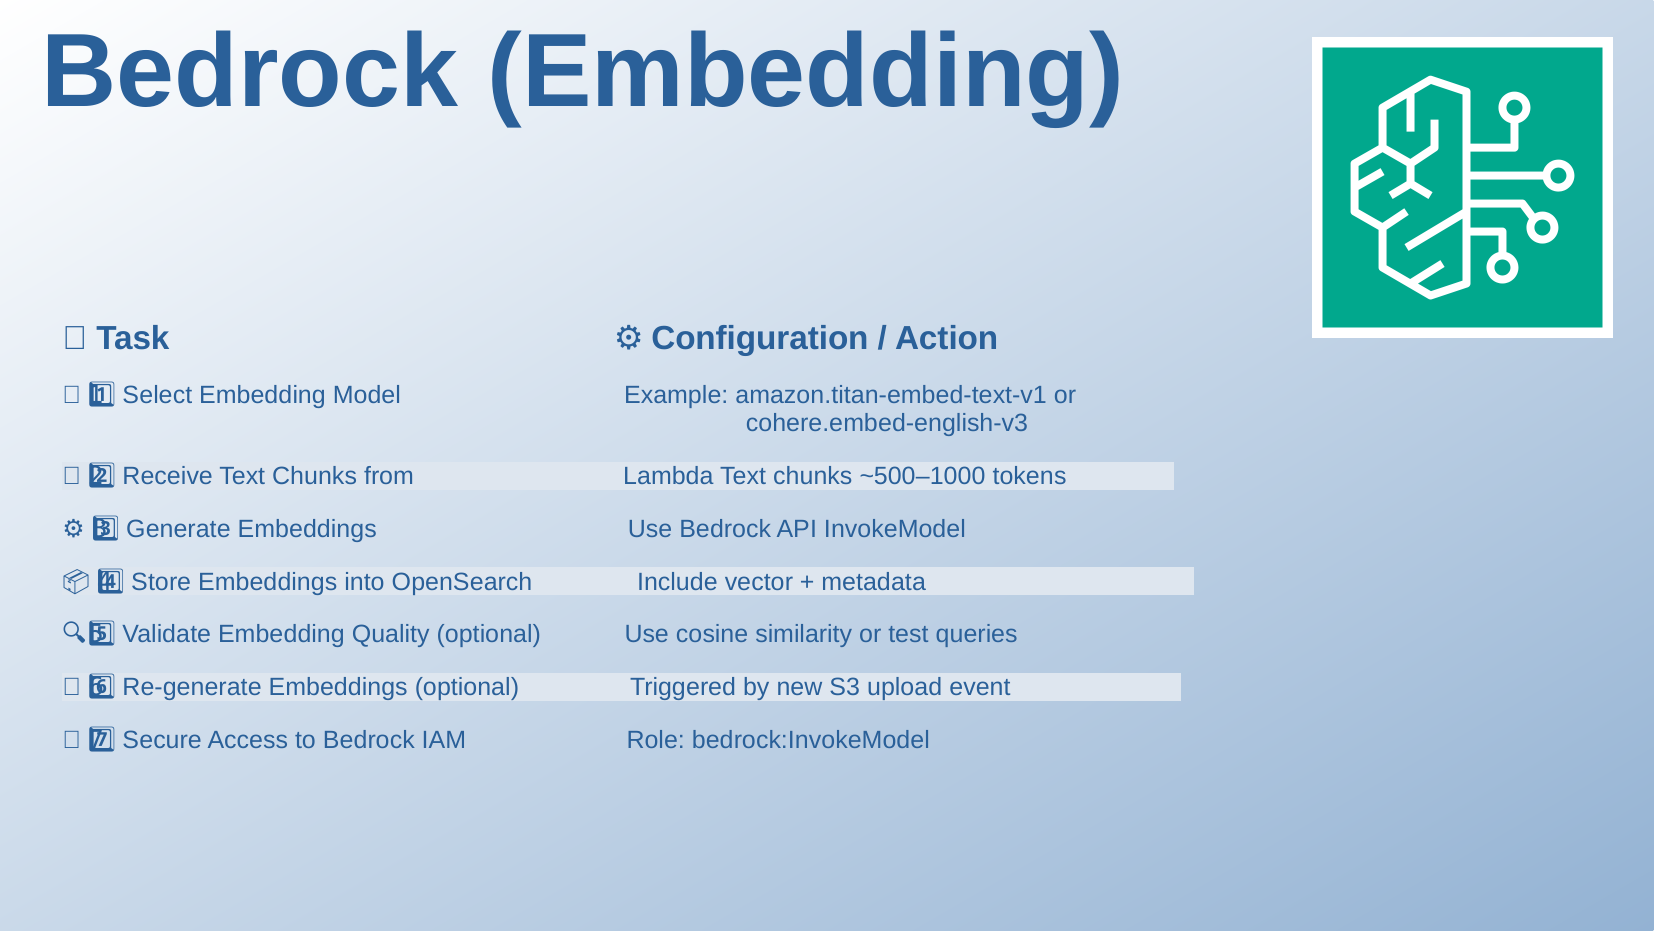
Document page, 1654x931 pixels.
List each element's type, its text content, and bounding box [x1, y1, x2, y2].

text_box Bedrock (Embedding) [2, 4, 1165, 136]
picture [1312, 37, 1613, 338]
text_box 🧩 Task ⚙️ Configuration / Action 🧠 1️⃣ Select Embedding Model Example: amazon.titan-embed-text-v1 or cohere.embed-english-v3 📖 2️⃣ Receive Text Chunks from Lambda Text chunks ~500–1000 tokens ⚙️ 3️⃣ Generate Embeddings Use Bedrock API InvokeModel 📦 4️⃣ Store Embeddings into OpenSearch Include vector + metadata 🔍 5️⃣ Validate Embedding Quality (optional) Use cosine similarity or test queries 🔁 6️⃣ Re-generate Embeddings (optional) Triggered by new S3 upload event 🔐 7️⃣ Secure Access to Bedrock IAM Role: bedrock:InvokeModel [47, 311, 1211, 837]
